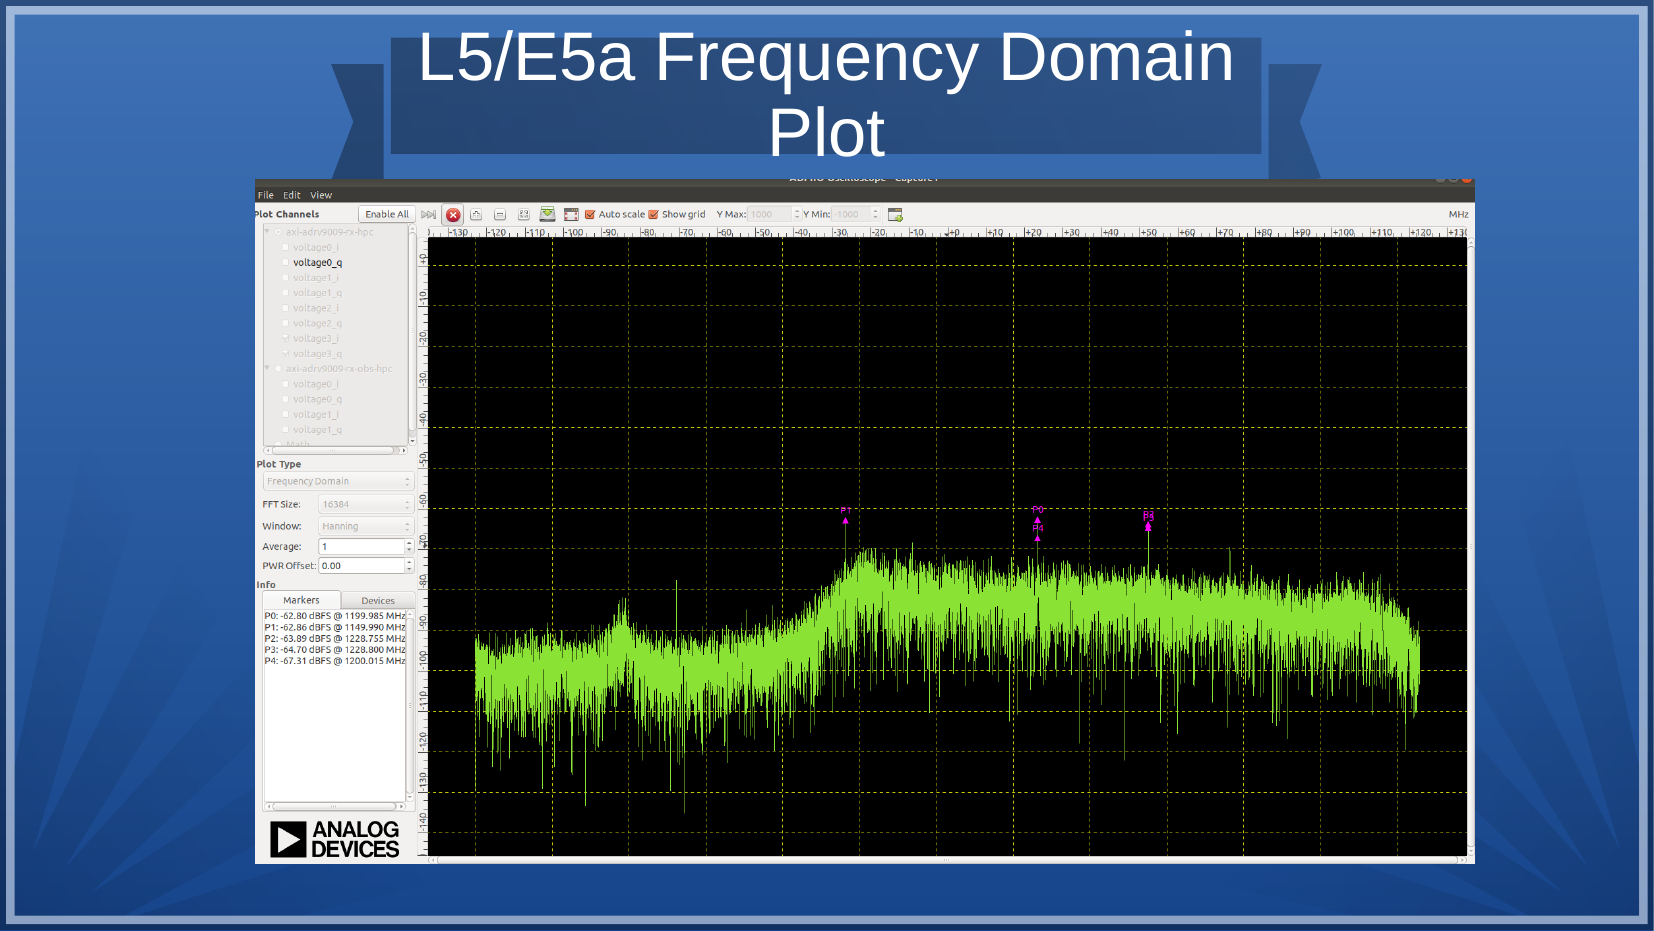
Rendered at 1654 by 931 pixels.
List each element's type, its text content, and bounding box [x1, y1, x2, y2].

picture [255, 179, 1475, 864]
title L5/E5a Frequency Domain Plot [389, 17, 1264, 172]
